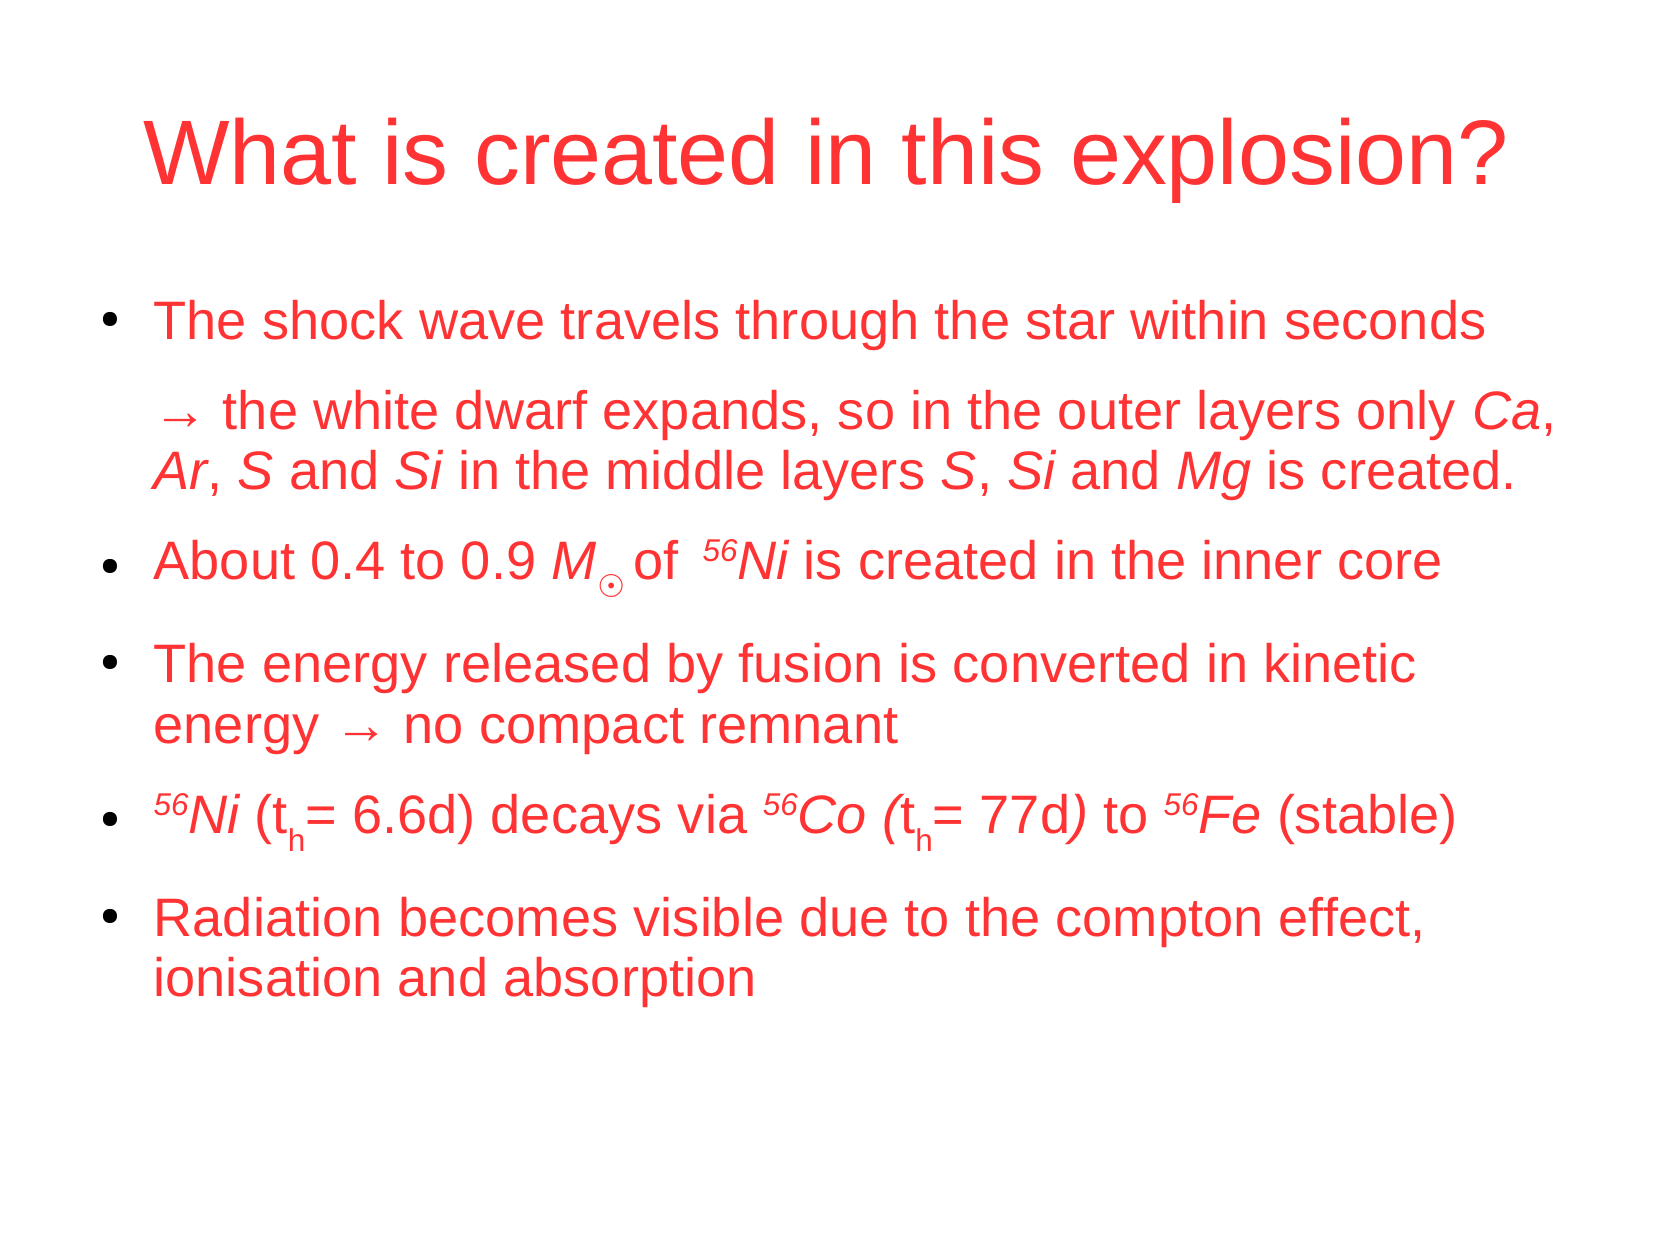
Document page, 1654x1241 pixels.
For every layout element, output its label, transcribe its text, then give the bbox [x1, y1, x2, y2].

list The shock wave travels through the star within seconds → the white dwarf expands, so in the outer layers only Ca, Ar, S and Si in the middle layers S, Si and Mg is created. About 0.4 to 0.9 M☉ of 56Ni is created in the inner core The energy released by fusion is converted in kinetic energy → no compact remnant 56Ni (th= 6.6d) decays via 56Co (th= 77d) to 56Fe (stable) Radiation becomes visible due to the compton effect, ionisation and absorption [82, 290, 1571, 1109]
title What is created in this explosion? [82, 49, 1571, 257]
